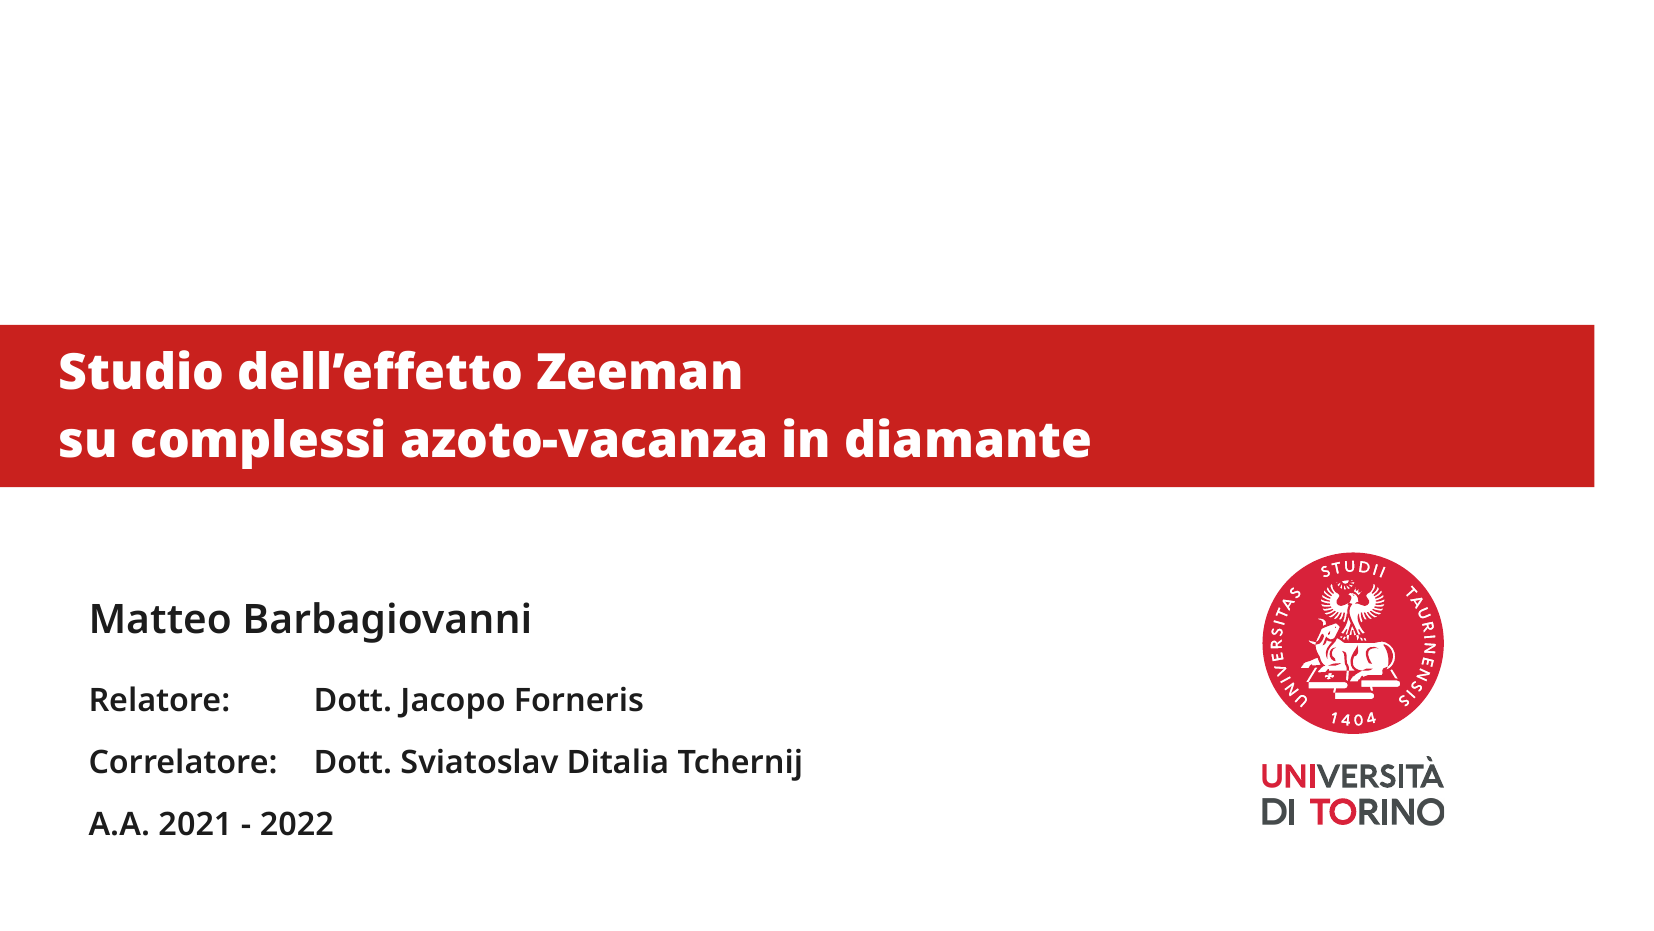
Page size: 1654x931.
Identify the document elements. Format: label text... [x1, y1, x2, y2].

picture [1262, 552, 1445, 826]
list Matteo Barbagiovanni [88, 516, 809, 665]
list Relatore: Dott. Jacopo Forneris Correlatore: Dott. Sviatoslav Ditalia Tchernij A.A. 2021 - 2022 [88, 677, 1013, 863]
title Studio dell’effetto Zeeman su complessi azoto-vacanza in diamante [59, 354, 1565, 473]
